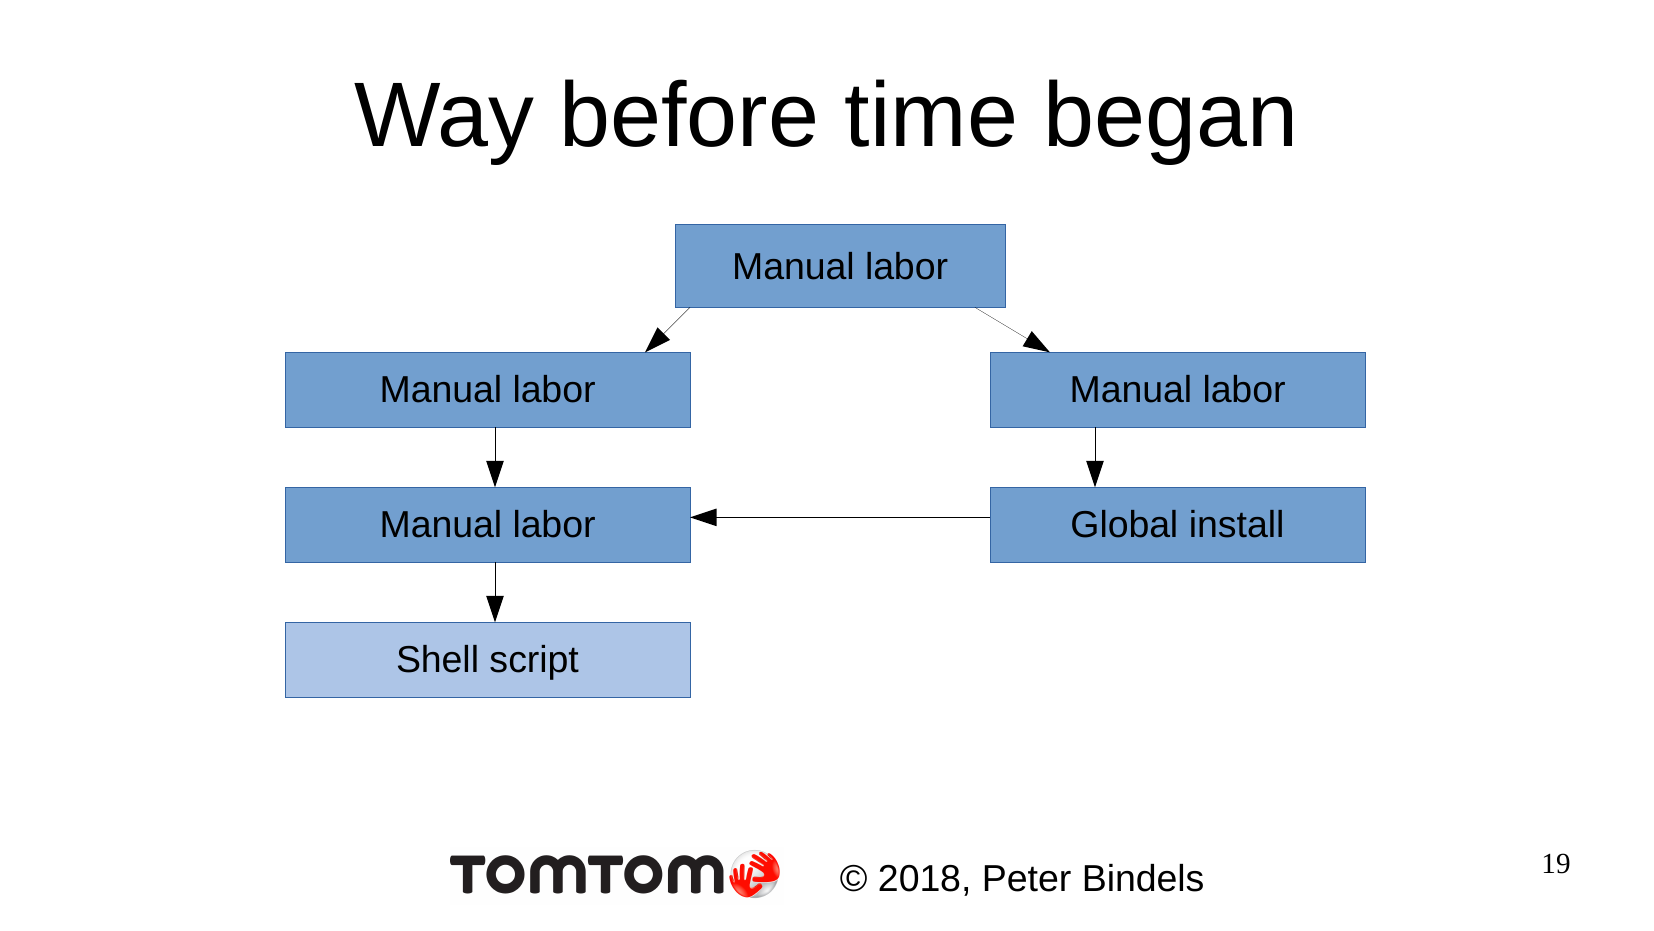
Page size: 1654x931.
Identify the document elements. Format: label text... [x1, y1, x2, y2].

text_box Manual labor [990, 352, 1366, 428]
text_box Manual labor [285, 352, 691, 428]
title Way before time began [82, 28, 1571, 201]
picture [450, 847, 784, 905]
text_box Manual labor [675, 224, 1006, 308]
text_box Manual labor [285, 487, 691, 563]
text_box Global install [990, 487, 1366, 563]
text_box Shell script [285, 622, 691, 698]
